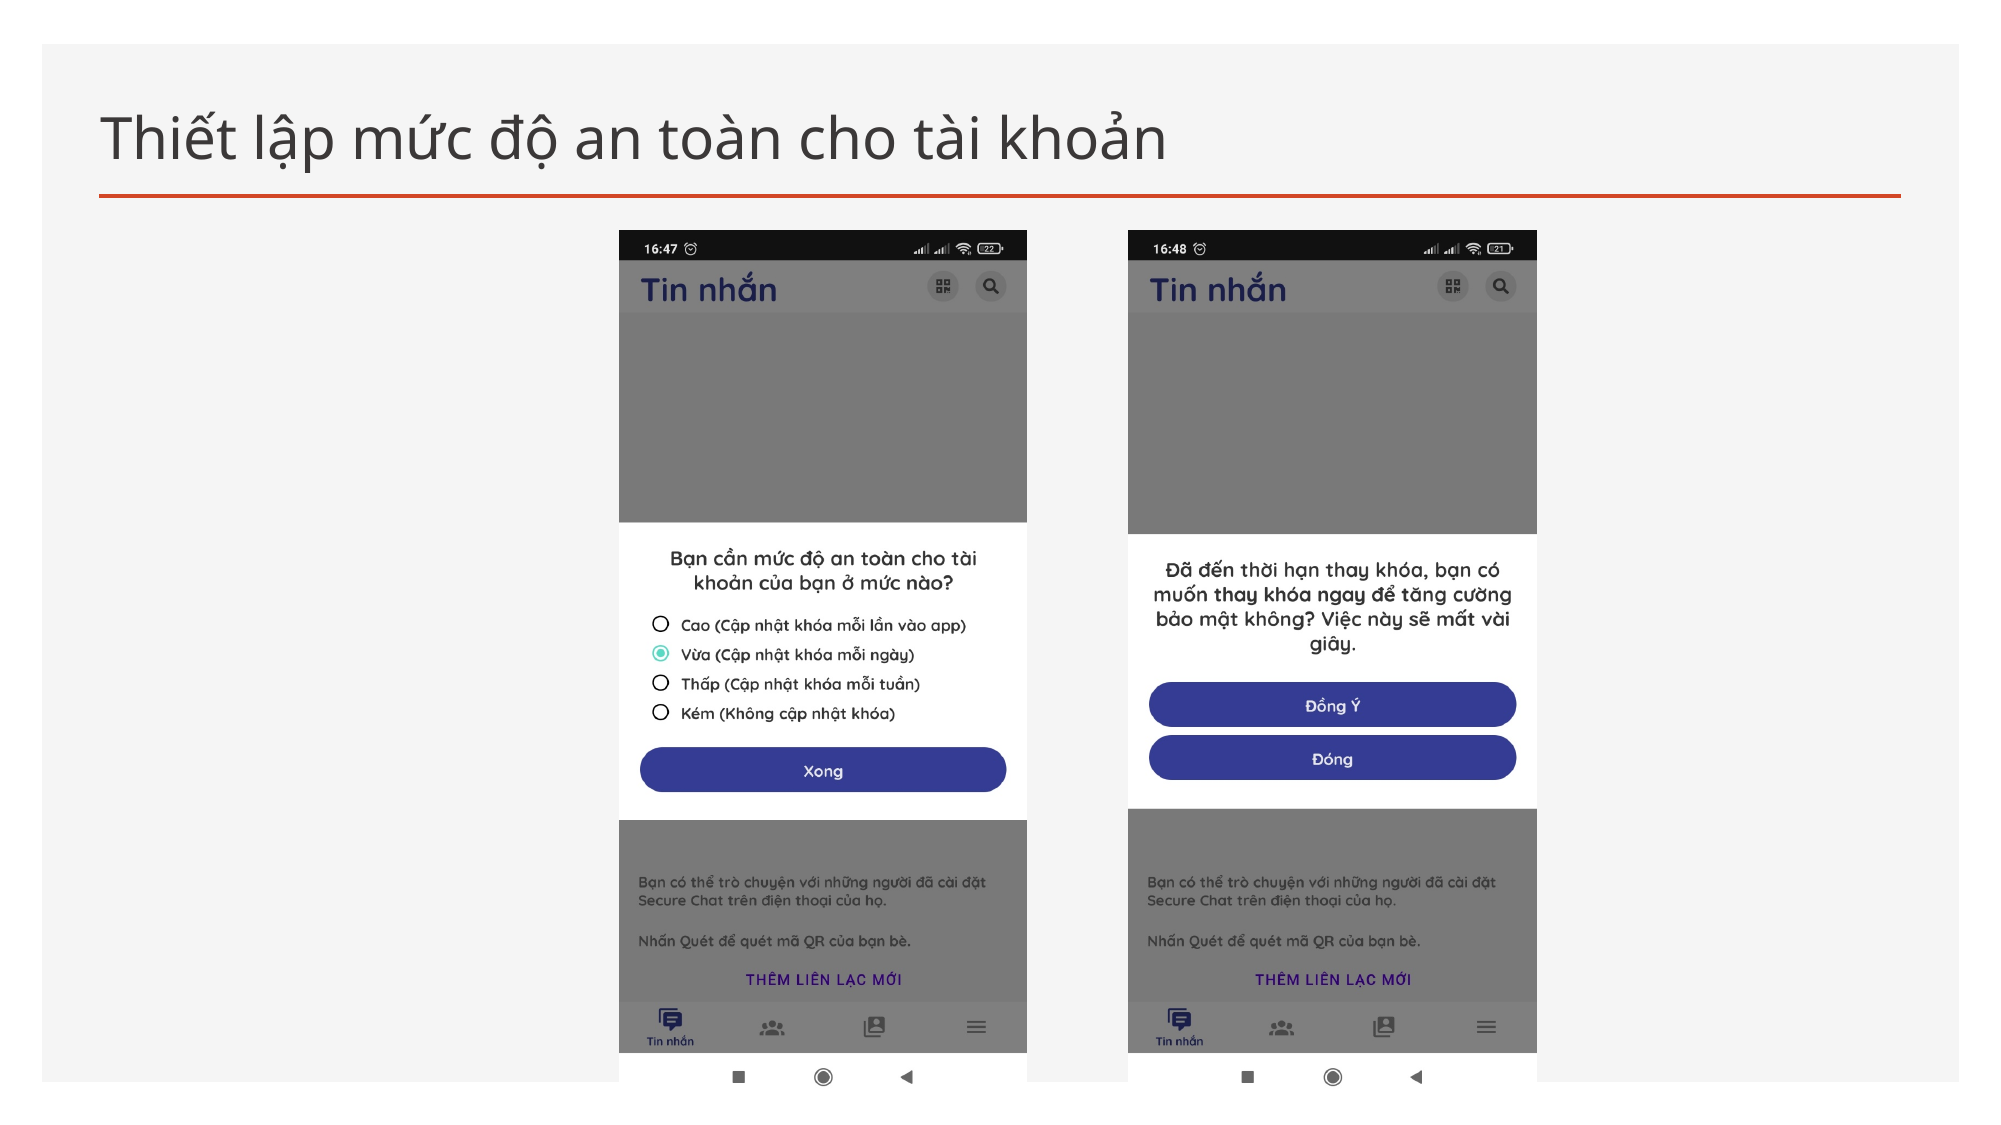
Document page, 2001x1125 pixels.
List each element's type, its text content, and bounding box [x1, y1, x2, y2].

picture [1128, 230, 1537, 1101]
picture [619, 230, 1027, 1101]
title Thiết lập mức độ an toàn cho tài khoản [85, 73, 1214, 179]
